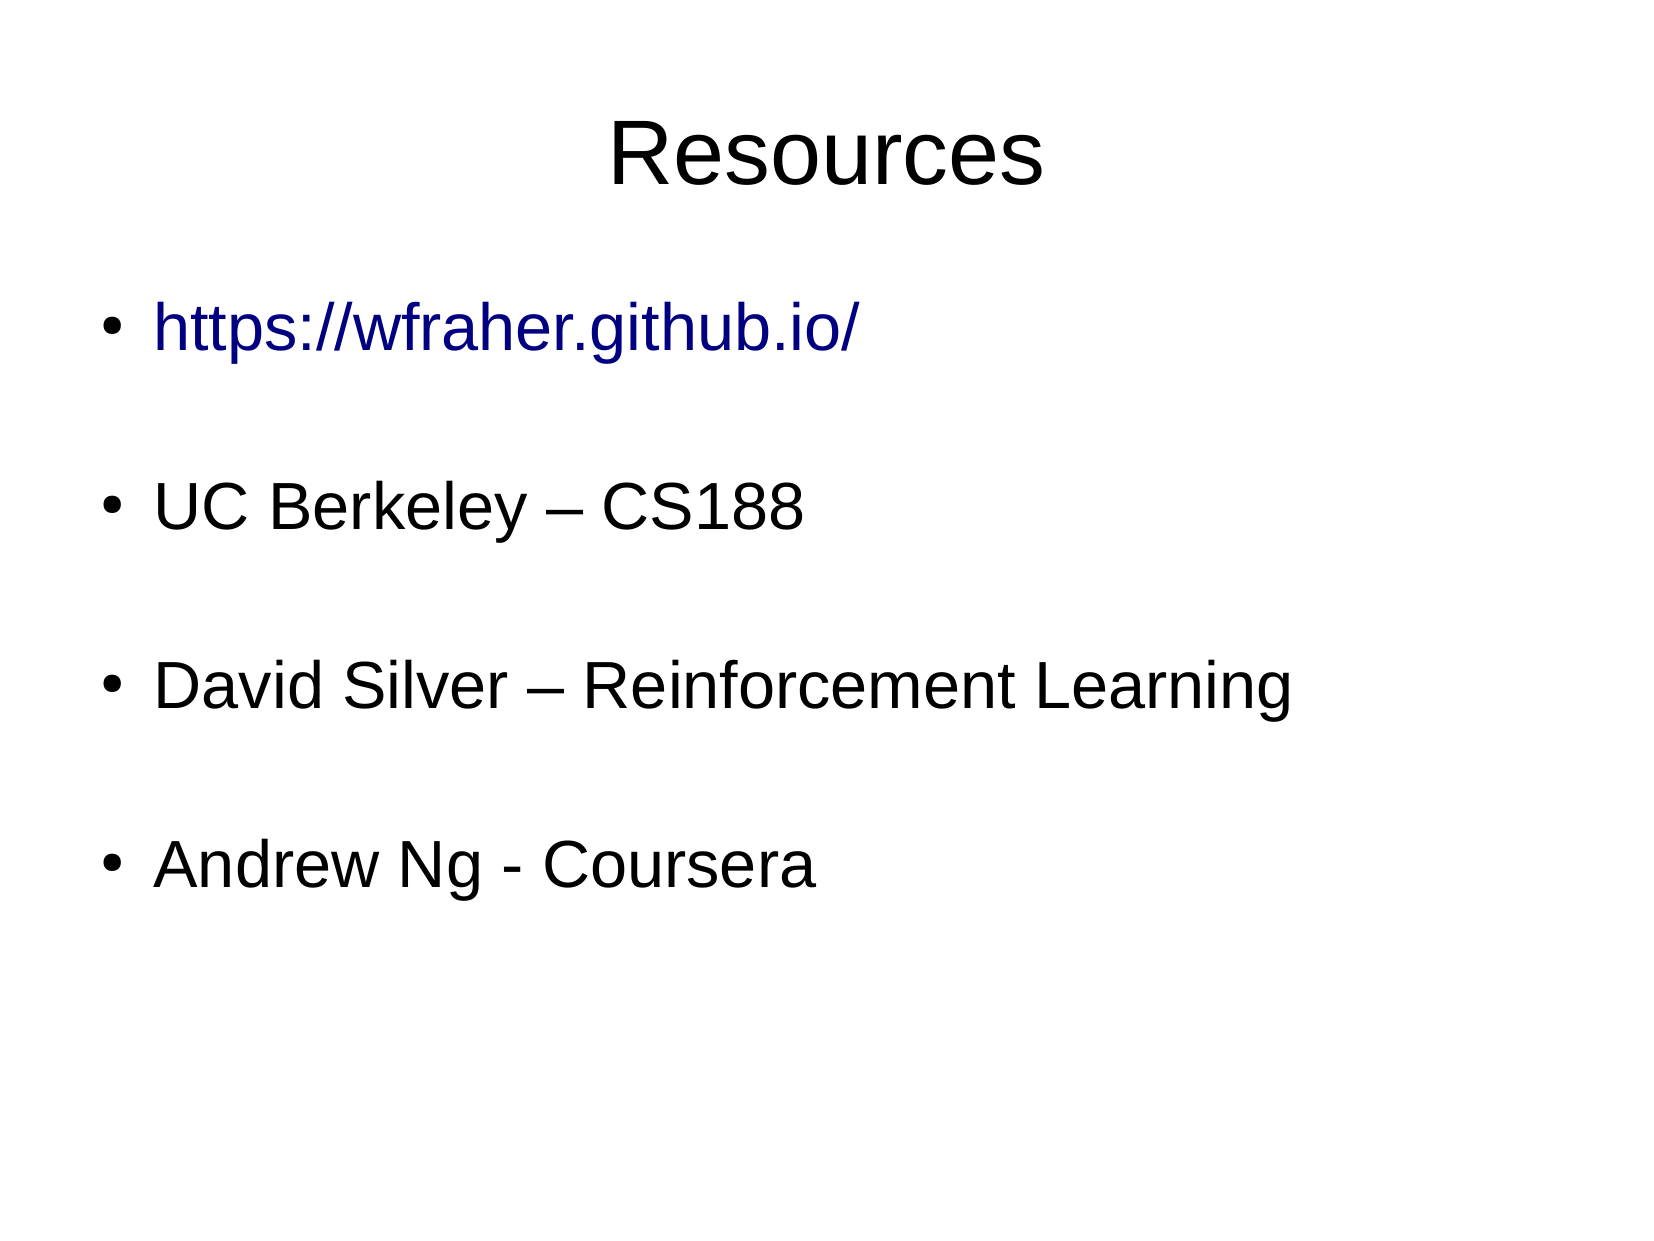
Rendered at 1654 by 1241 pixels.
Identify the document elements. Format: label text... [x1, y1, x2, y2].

title Resources [82, 49, 1571, 257]
list https://wfraher.github.io/ UC Berkeley – CS188 David Silver – Reinforcement Learning Andrew Ng - Coursera [82, 290, 1571, 1010]
